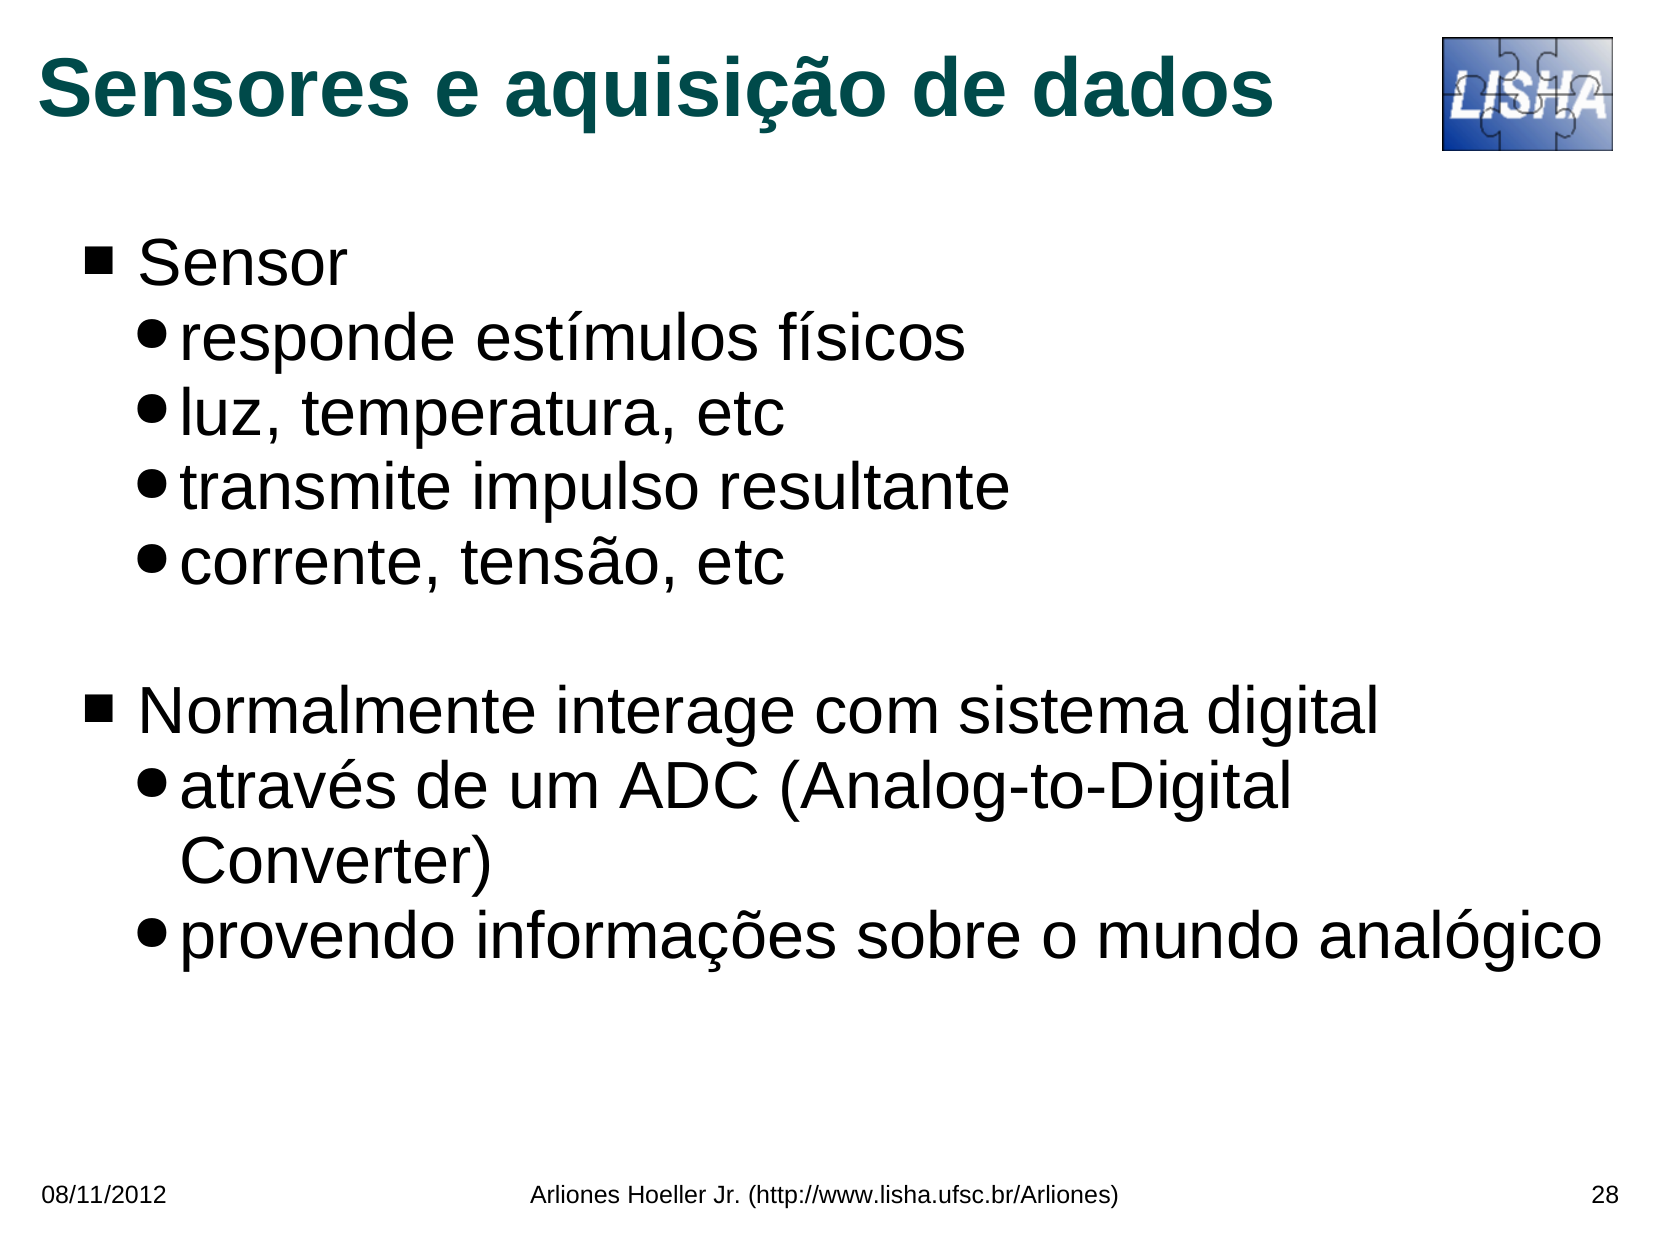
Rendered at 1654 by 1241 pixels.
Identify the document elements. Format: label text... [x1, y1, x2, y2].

title Sensores e aquisição de dados [37, 6, 1426, 182]
list Sensor responde estímulos físicos luz, temperatura, etc transmite impulso resultante corrente, tensão, etc Normalmente interage com sistema digital através de um ADC (Analog-to-Digital Converter) provendo informações sobre o mundo analógico [37, 225, 1613, 1081]
picture [1442, 37, 1613, 151]
